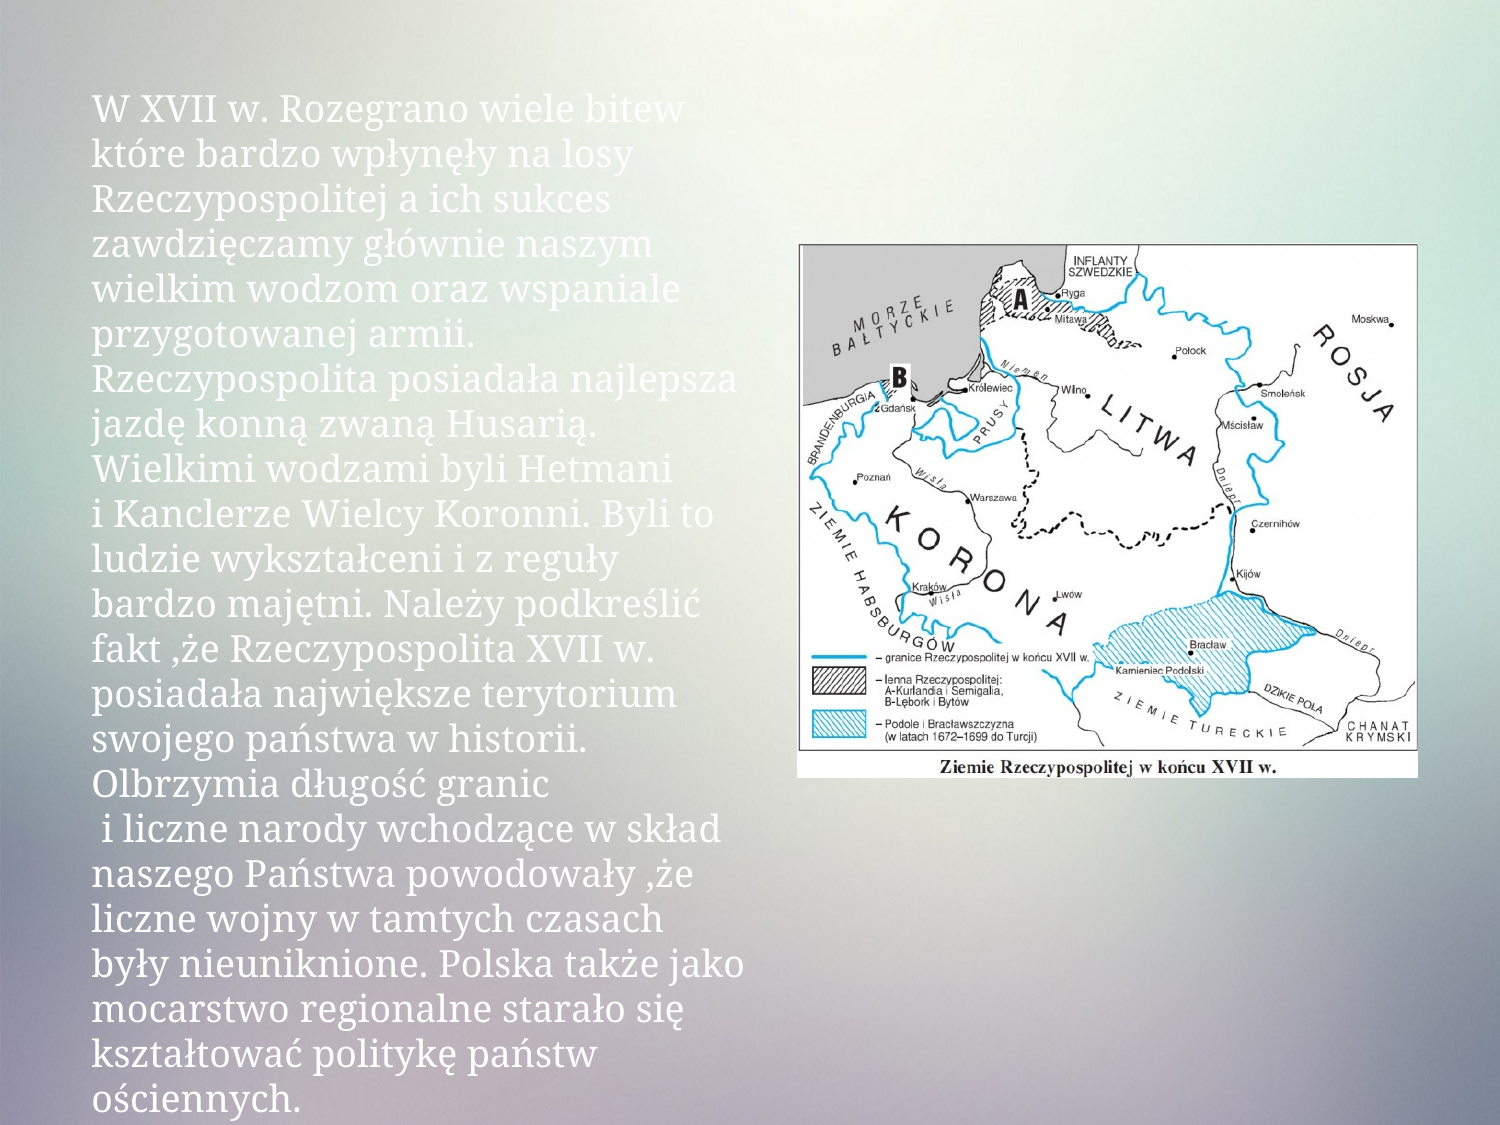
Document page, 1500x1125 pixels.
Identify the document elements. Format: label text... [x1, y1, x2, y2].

picture [0, 0, 1500, 1125]
text_box W XVII w. Rozegrano wiele bitew które bardzo wpłynęły na losy Rzeczypospolitej a ich sukces zawdzięczamy głównie naszym wielkim wodzom oraz wspaniale przygotowanej armii. Rzeczypospolita posiadała najlepsza jazdę konną zwaną Husarią. Wielkimi wodzami byli Hetmani i Kanclerze Wielcy Koronni. Byli to ludzie wykształceni i z reguły bardzo majętni. Należy podkreślić fakt ,że Rzeczypospolita XVII w. posiadała największe terytorium swojego państwa w historii. Olbrzymia długość granic i liczne narody wchodzące w skład naszego Państwa powodowały ,że liczne wojny w tamtych czasach były nieuniknione. Polska także jako mocarstwo regionalne starało się kształtować politykę państw ościennych. [76, 78, 762, 1125]
